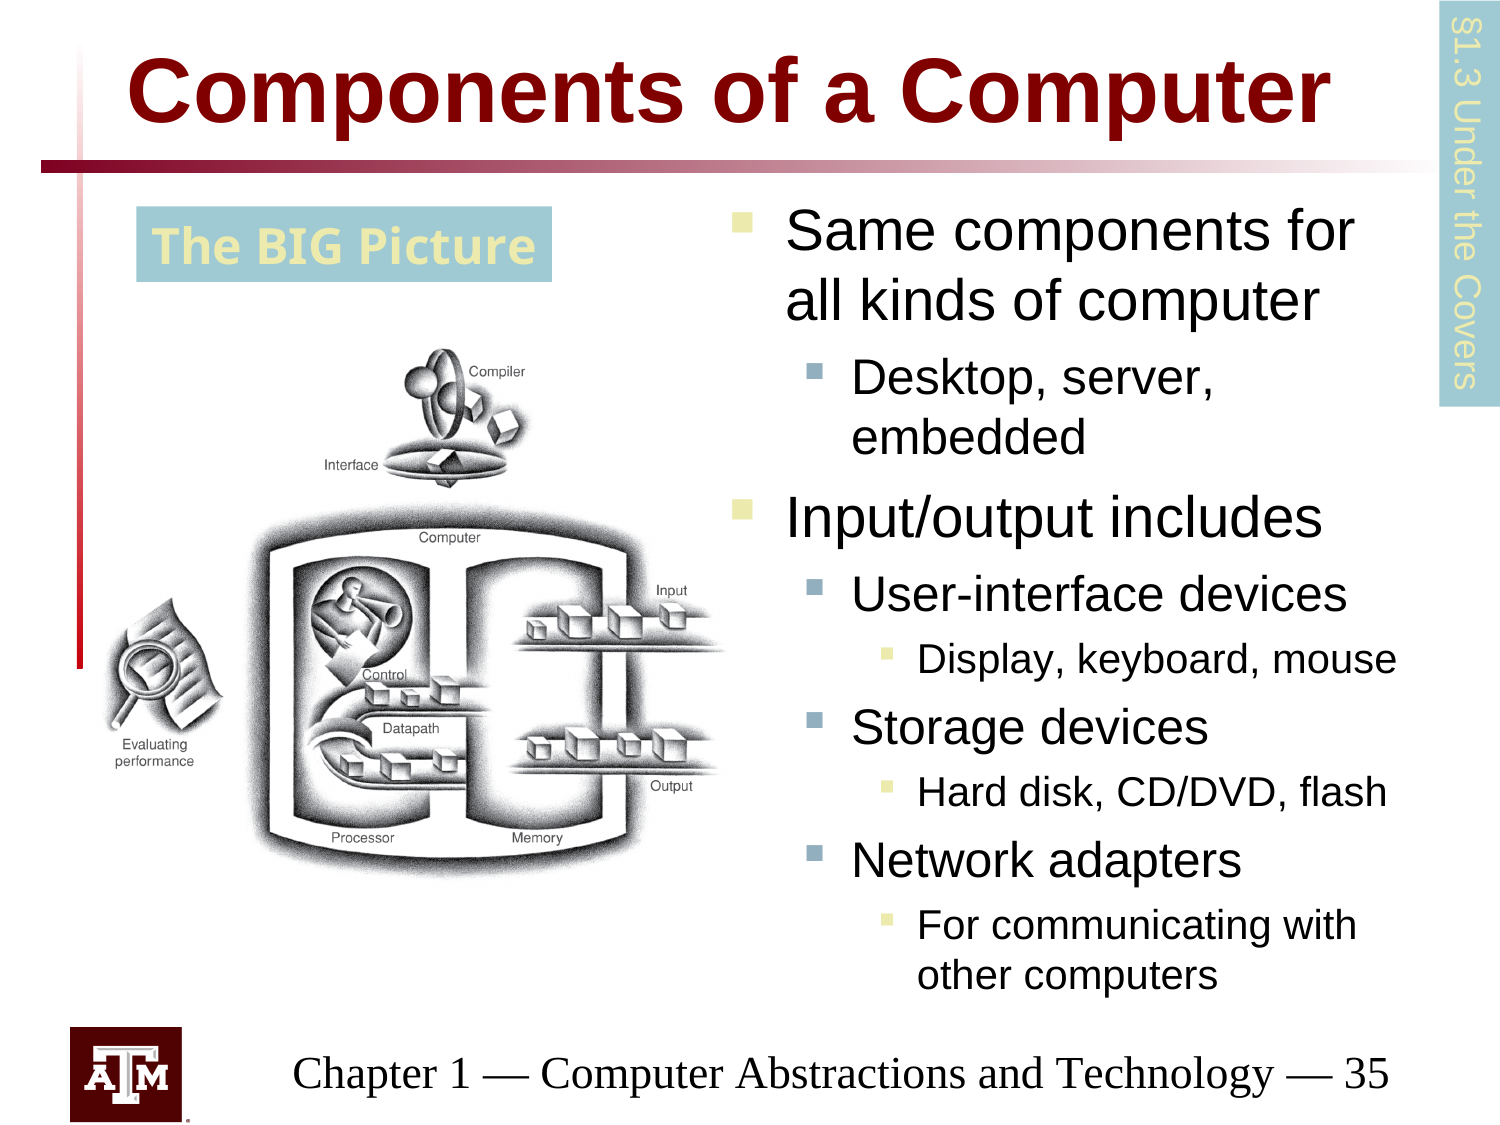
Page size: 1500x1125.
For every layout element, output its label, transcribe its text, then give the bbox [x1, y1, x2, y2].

picture [60, 1023, 196, 1125]
text_box §1.3 Under the Covers [1439, 0, 1500, 407]
title Components of a Computer [112, 23, 1439, 149]
list Same components for all kinds of computer Desktop, server, embedded Input/output includes User-interface devices Display, keyboard, mouse Storage devices Hard disk, CD/DVD, flash Network adapters For communicating with other computers [714, 184, 1469, 1024]
picture [88, 337, 714, 897]
text_box The BIG Picture [136, 206, 552, 282]
